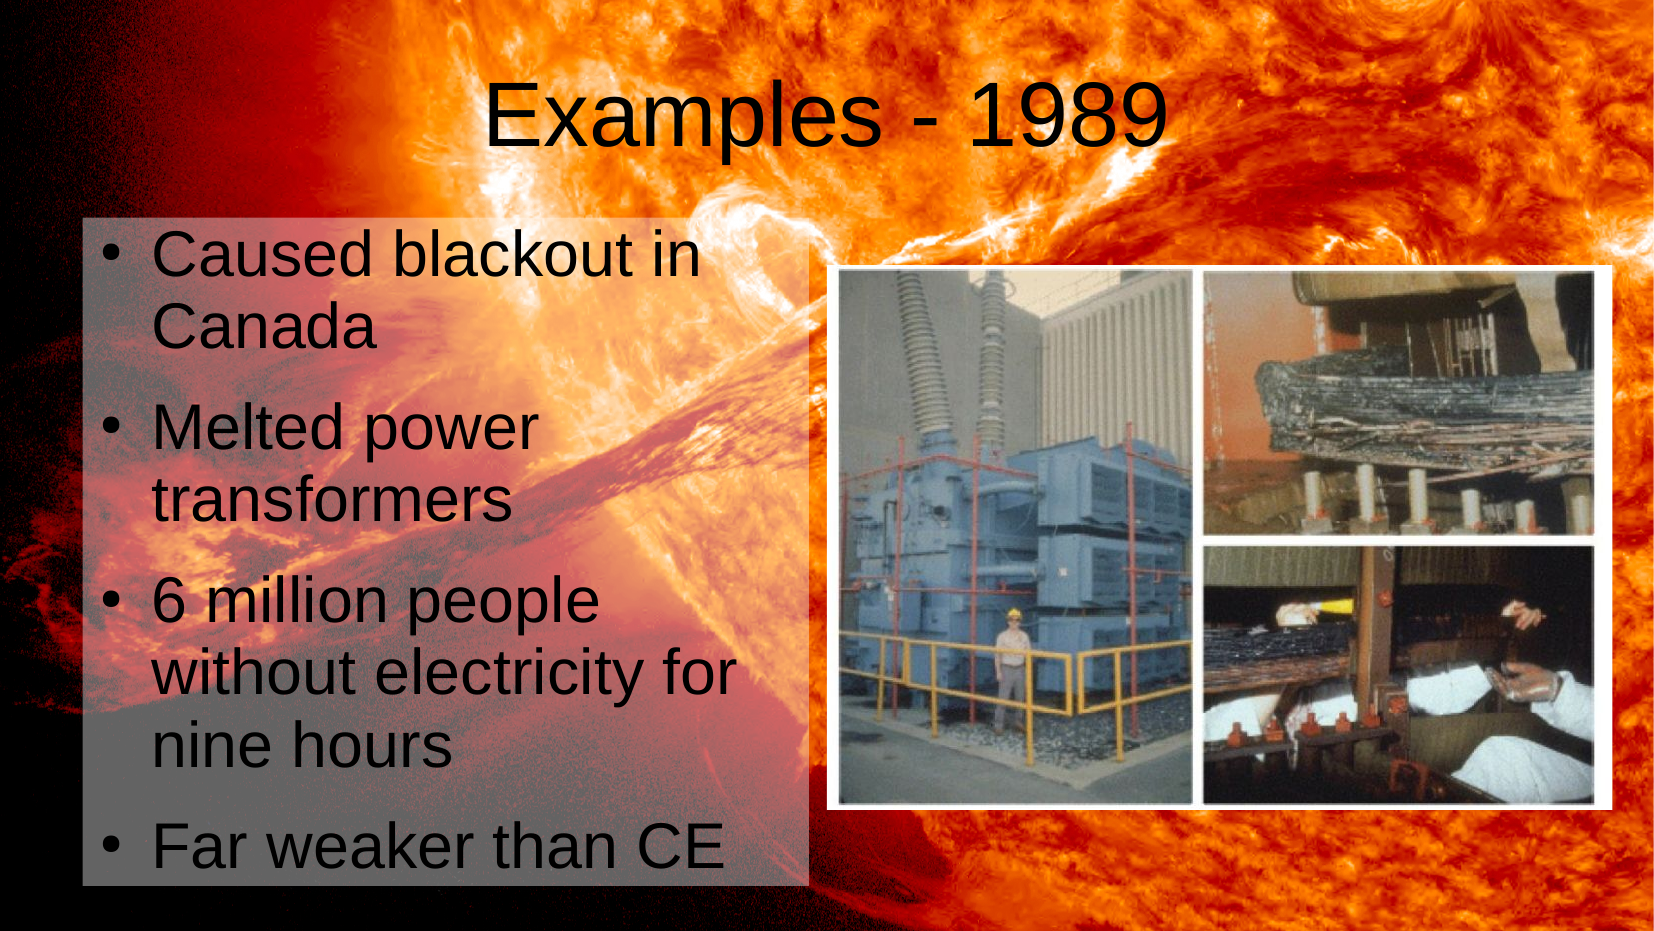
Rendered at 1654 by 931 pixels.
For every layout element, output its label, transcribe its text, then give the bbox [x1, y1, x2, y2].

title Examples - 1989 [82, 37, 1571, 193]
list Caused blackout in Canada Melted power transformers 6 million people without electricity for nine hours Far weaker than CE [82, 217, 809, 886]
picture [0, 0, 1654, 931]
